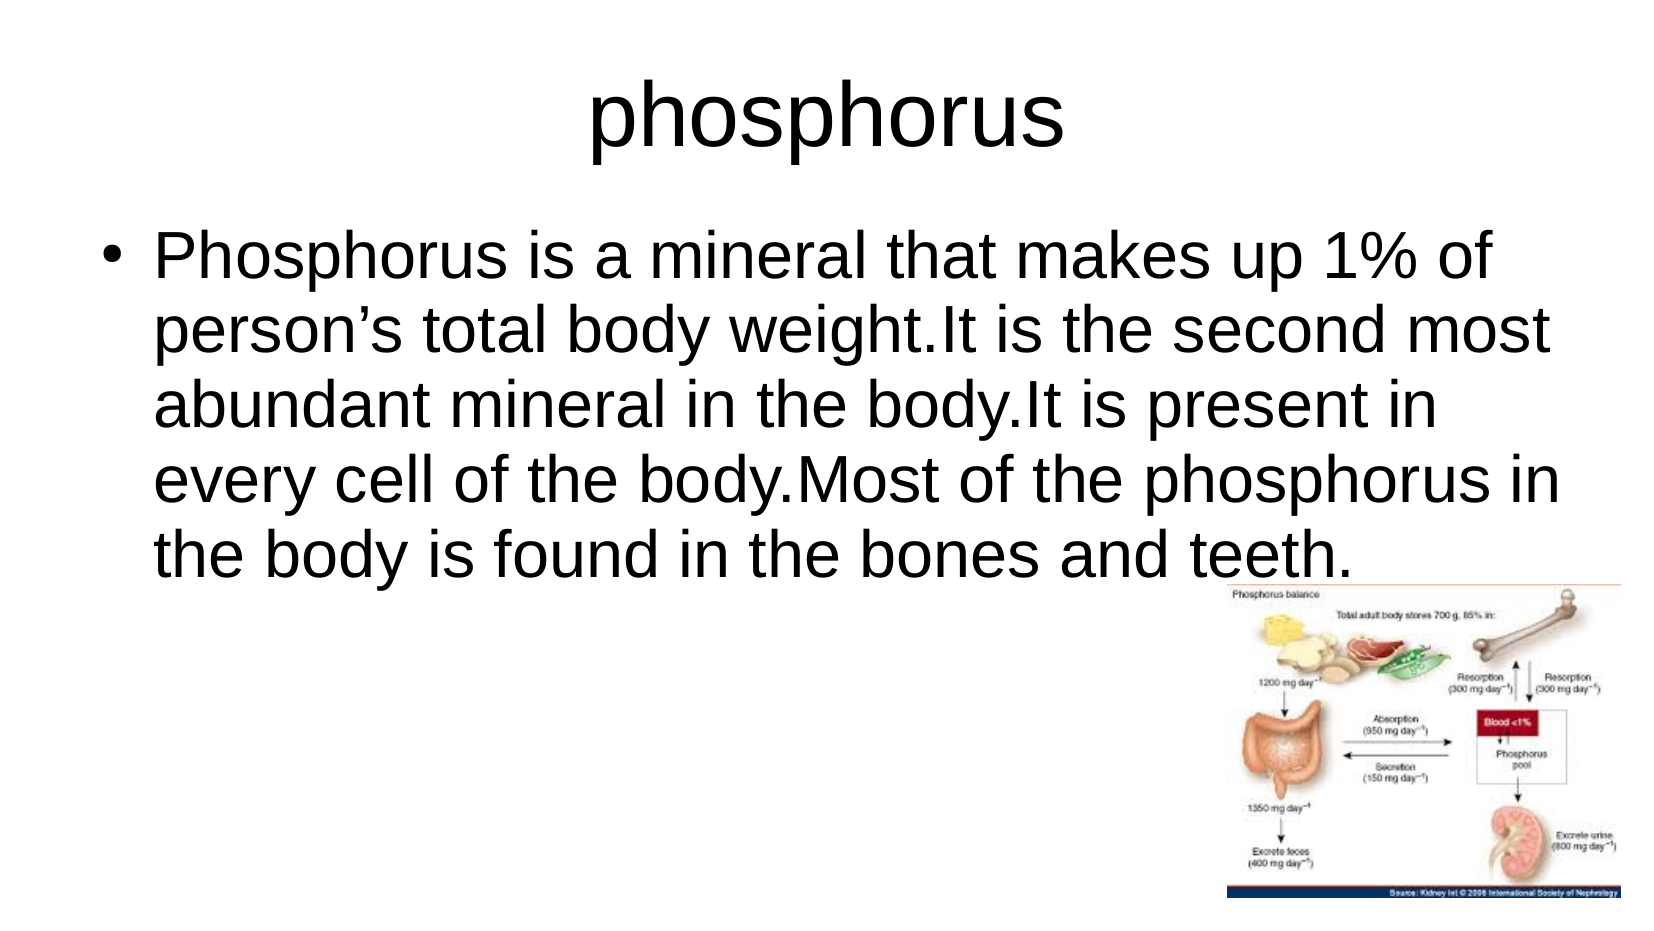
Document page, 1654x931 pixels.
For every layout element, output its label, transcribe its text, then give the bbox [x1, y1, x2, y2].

title phosphorus [82, 37, 1571, 193]
picture [1227, 584, 1621, 898]
list Phosphorus is a mineral that makes up 1% of person’s total body weight.It is the second most abundant mineral in the body.It is present in every cell of the body.Most of the phosphorus in the body is found in the bones and teeth. [82, 217, 1571, 758]
